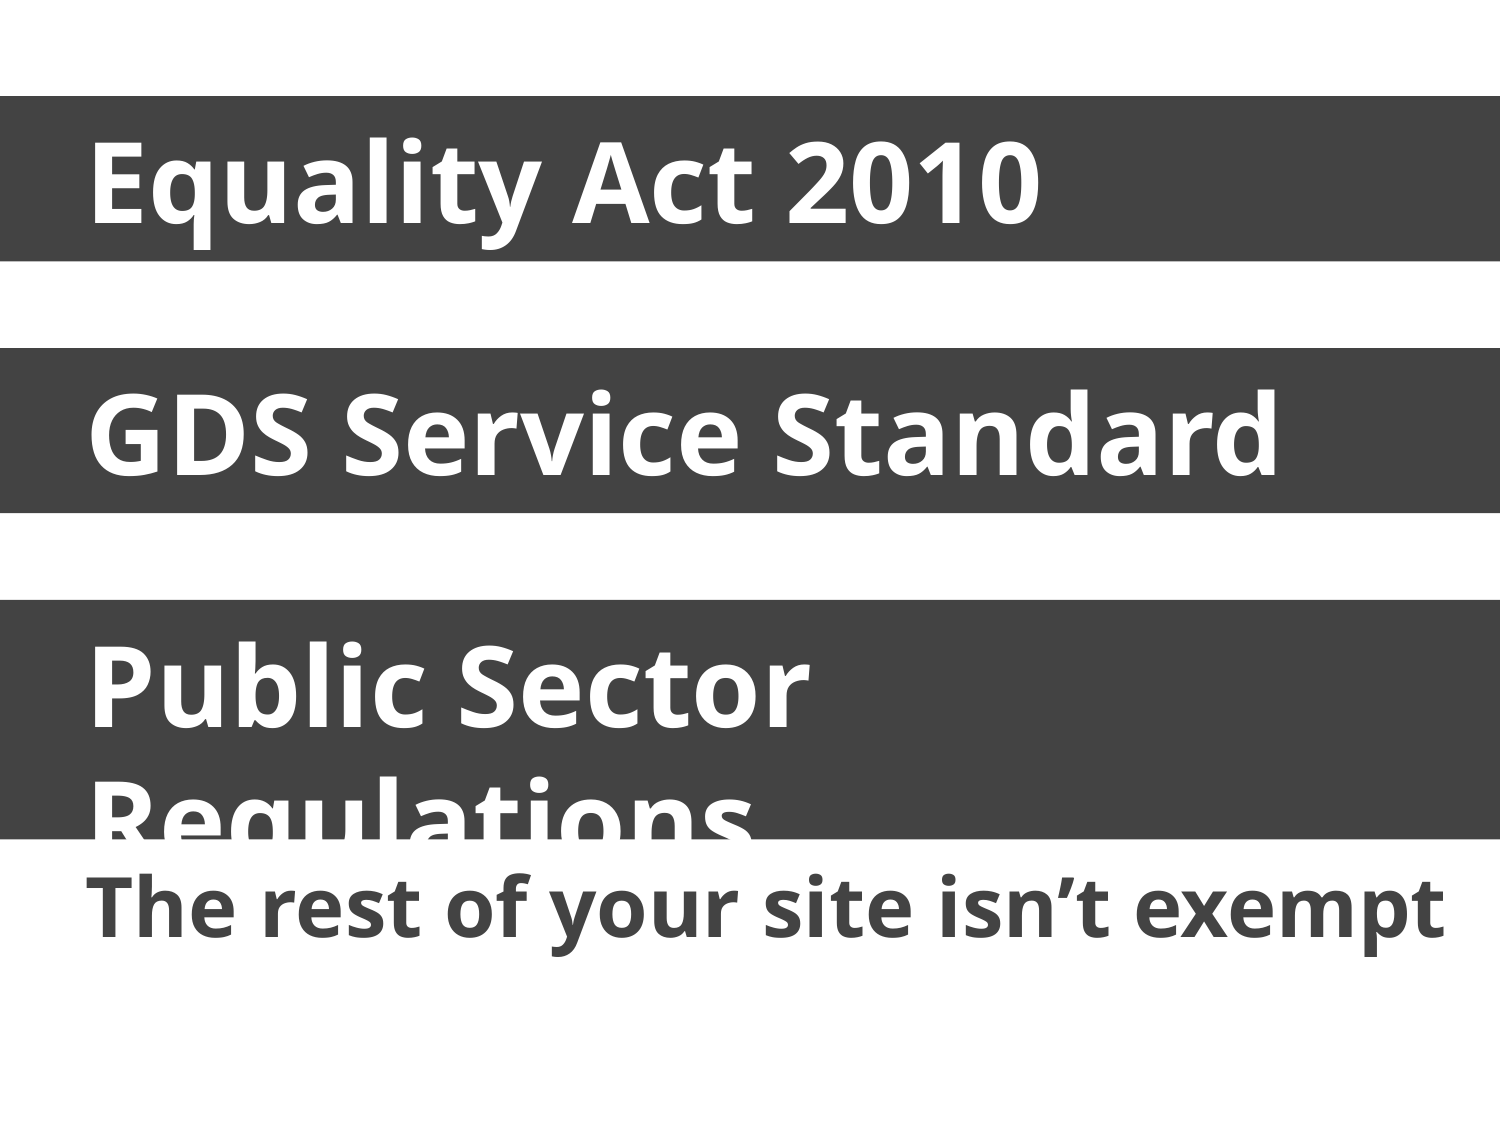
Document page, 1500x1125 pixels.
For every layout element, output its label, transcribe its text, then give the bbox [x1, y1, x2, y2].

text_box Public Sector Regulations [0, 599, 1500, 839]
text_box Public Sector Regulations [248, 813, 273, 839]
text_box Public Sector Regulations [578, 813, 603, 839]
text_box Public Sector Regulations [652, 813, 675, 839]
text_box GDS Service Standard [0, 348, 1500, 514]
text_box Equality Act 2010 [0, 96, 1500, 262]
text_box The rest of your site isn’t exempt [0, 839, 1500, 970]
